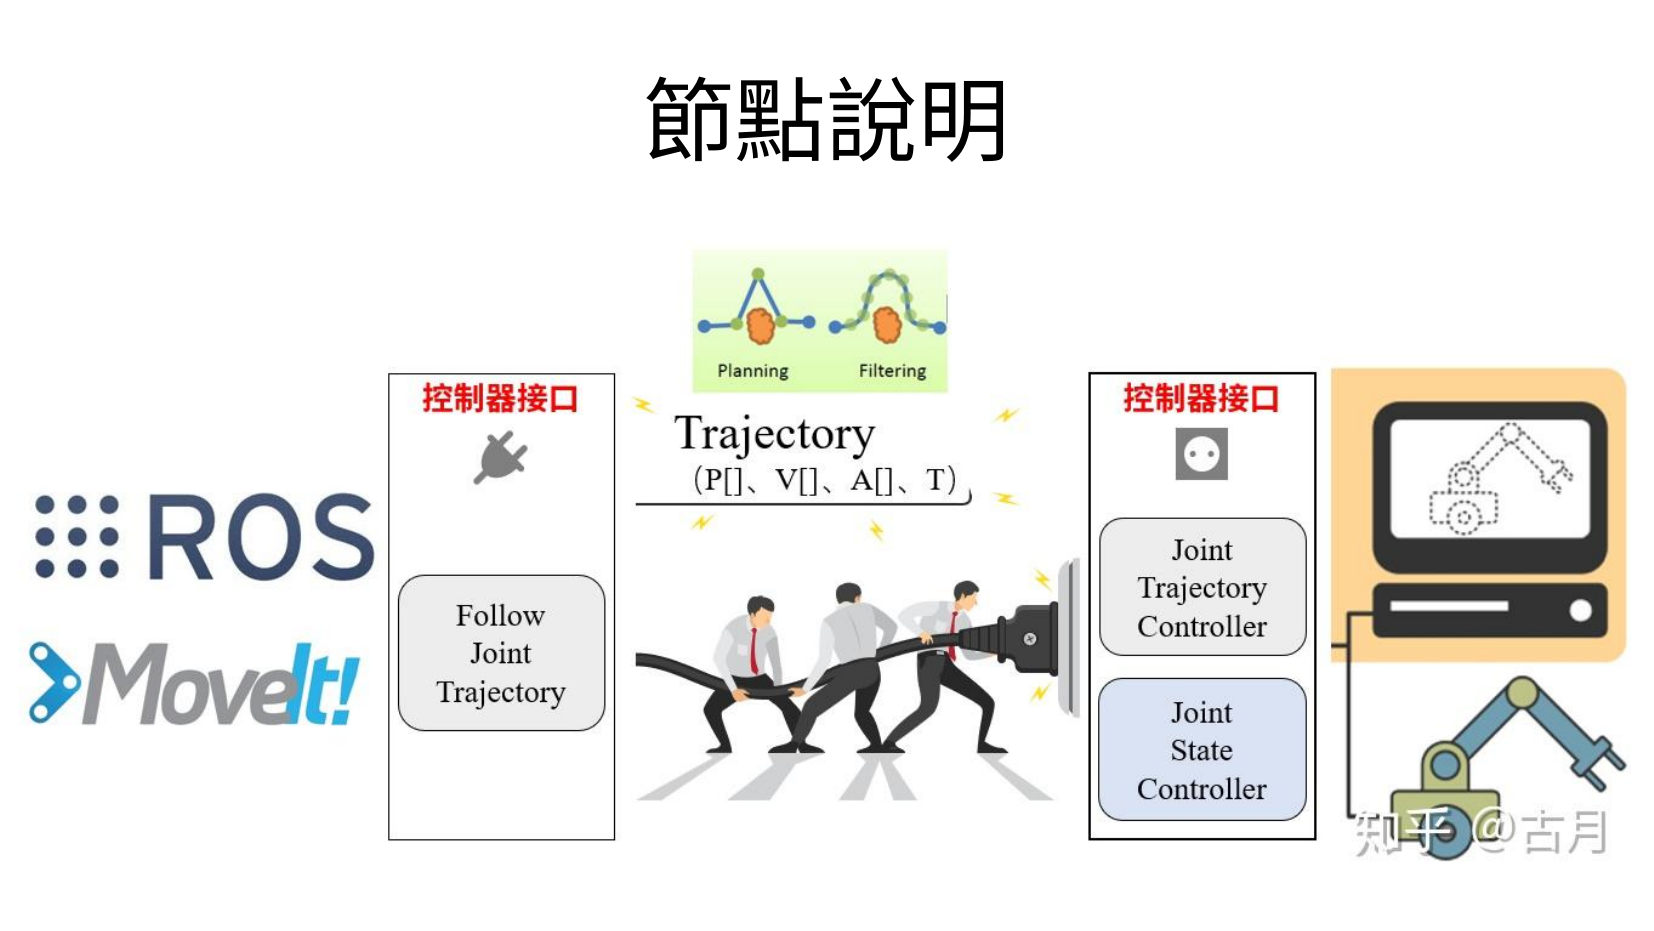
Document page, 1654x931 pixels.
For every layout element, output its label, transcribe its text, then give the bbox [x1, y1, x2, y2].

picture [0, 201, 1654, 901]
title 節點說明 [82, 37, 1571, 193]
